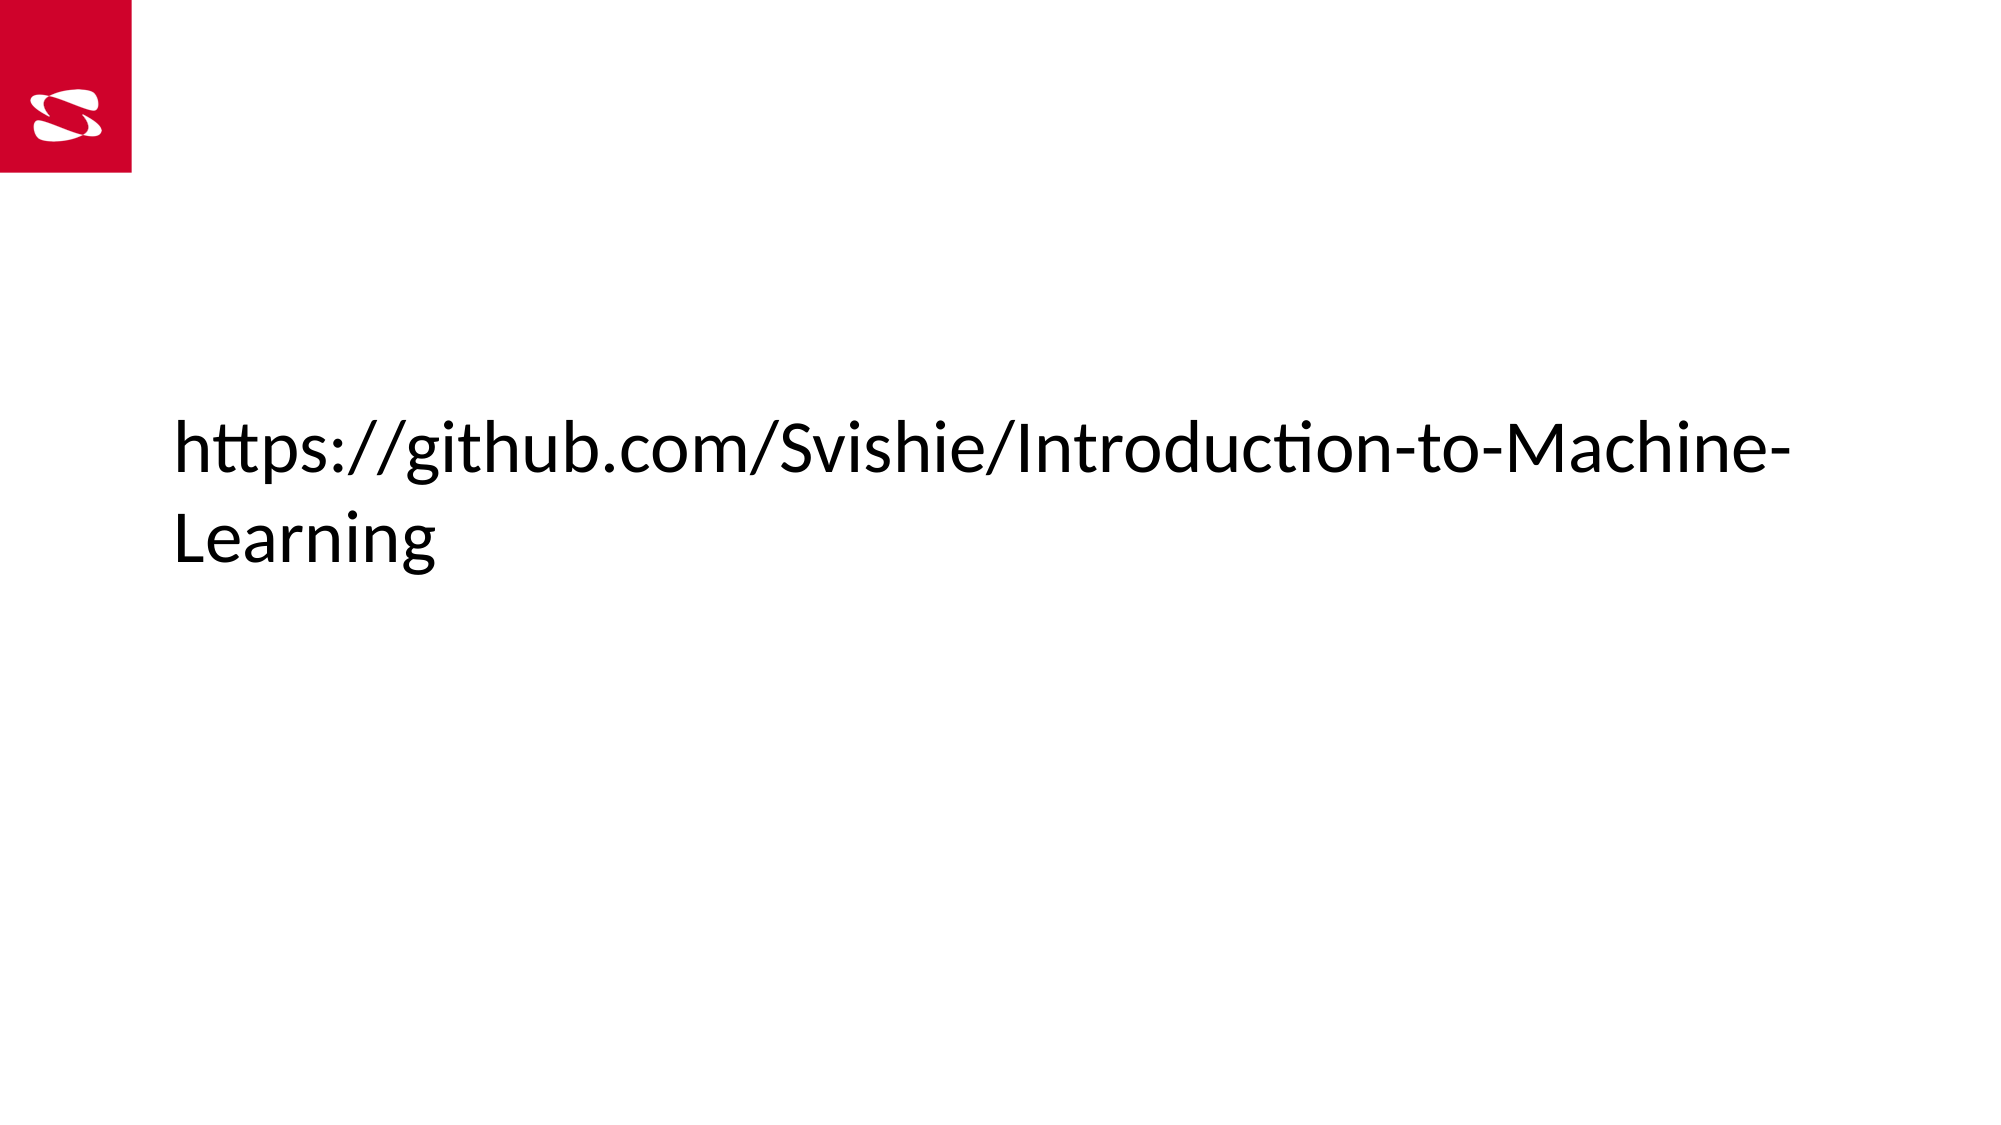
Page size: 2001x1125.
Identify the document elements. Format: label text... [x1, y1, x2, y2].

picture [30, 89, 102, 142]
title https://github.com/Svishie/Introduction-to-Machine-Learning [158, 385, 1846, 586]
